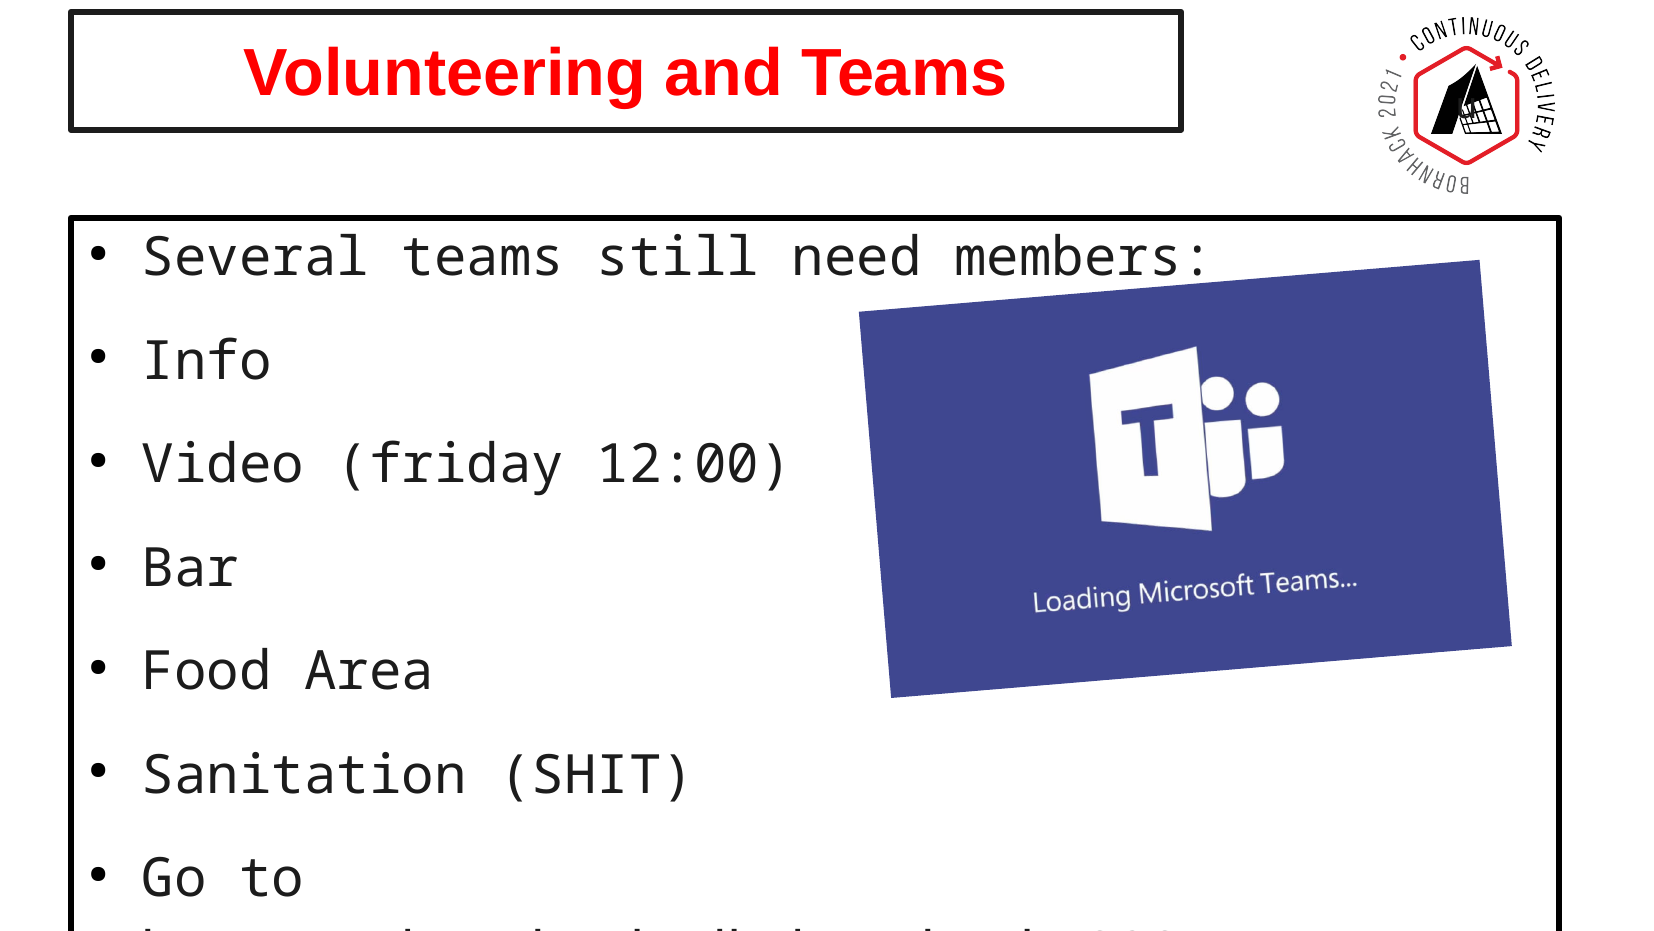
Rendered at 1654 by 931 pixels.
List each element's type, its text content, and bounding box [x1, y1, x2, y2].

title Volunteering and Teams [70, 11, 1182, 130]
picture [858, 259, 1512, 698]
picture [1378, 17, 1555, 194]
subtitle Several teams still need members: Info Video (friday 12:00) Bar Food Area Sanitation (SHIT) Go to https://bornhack.dk/bornhack-2021/teams/ [70, 217, 1560, 931]
